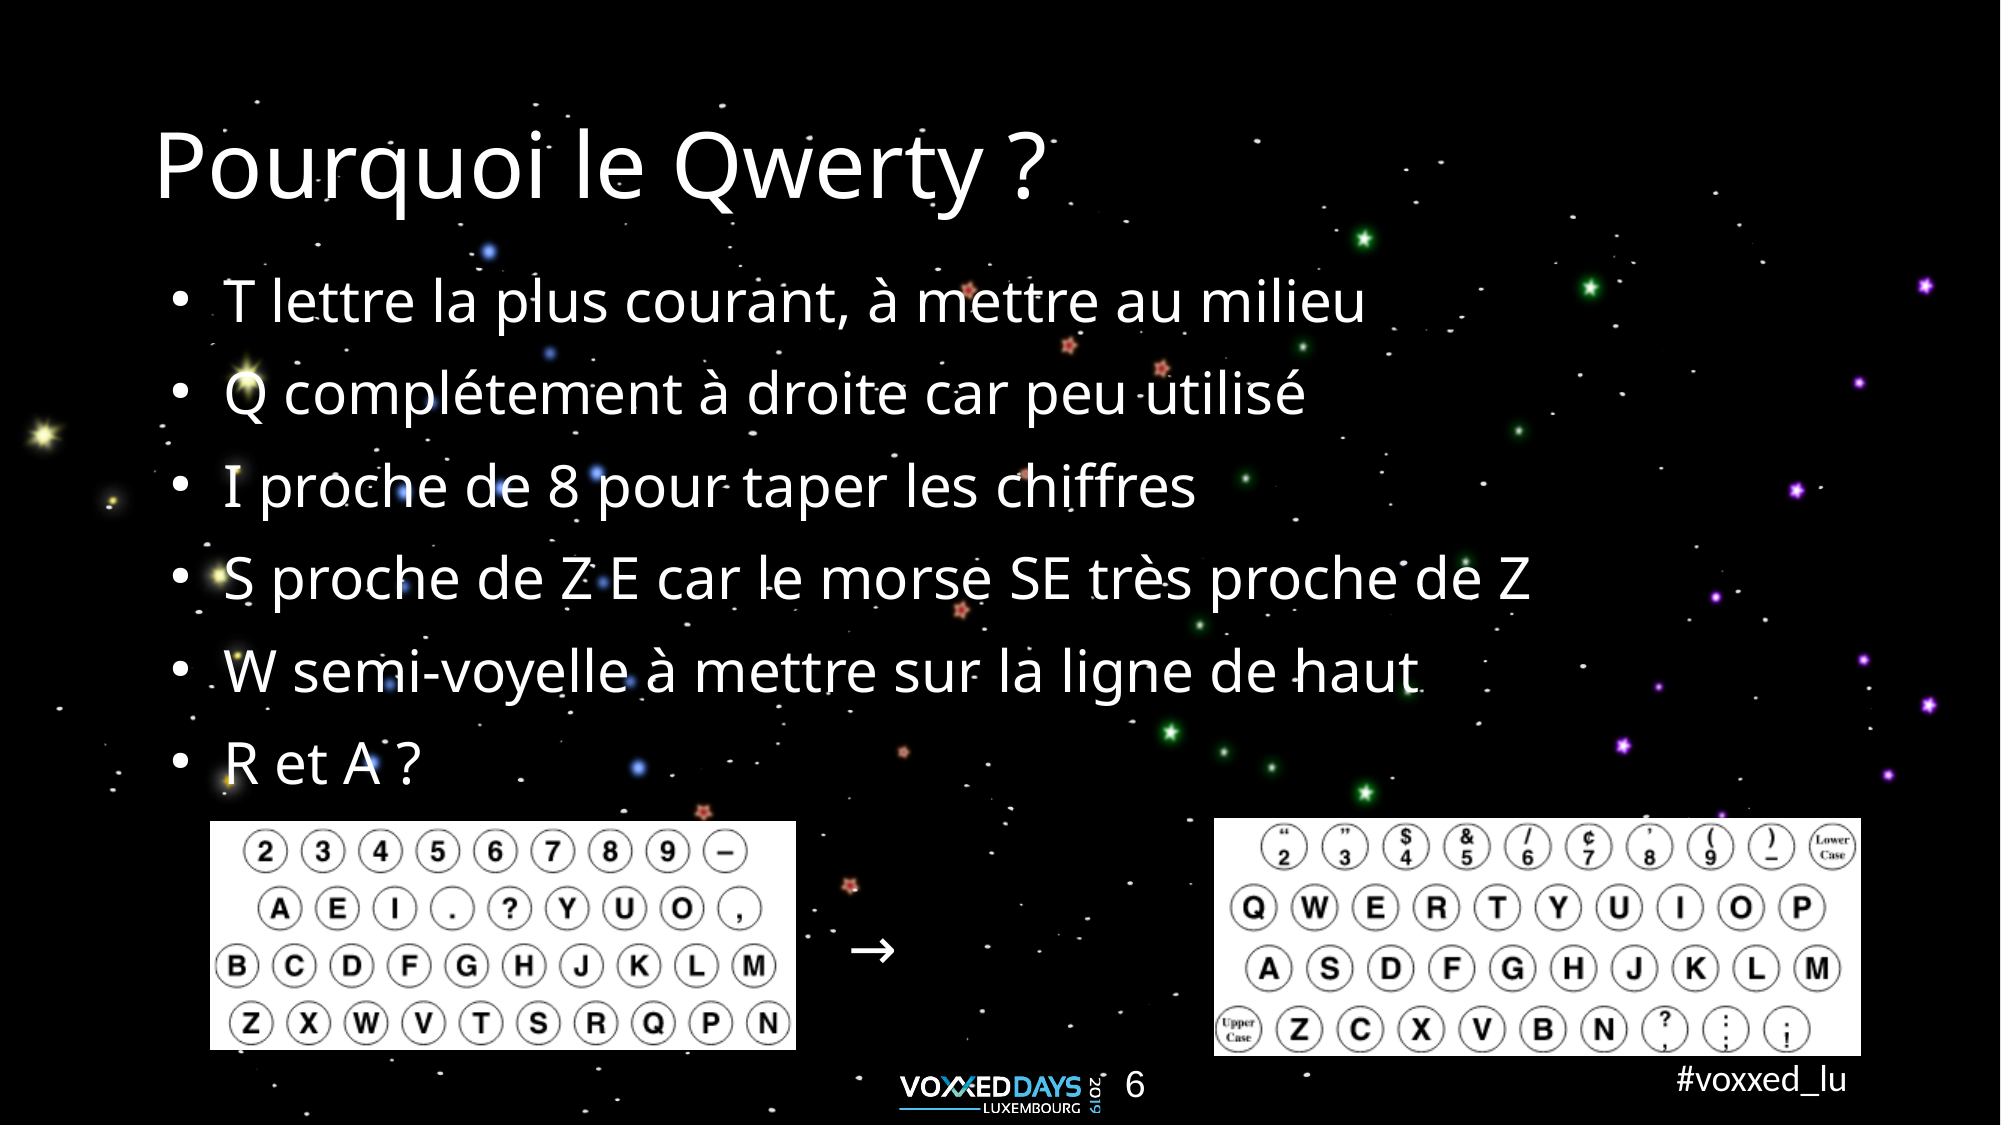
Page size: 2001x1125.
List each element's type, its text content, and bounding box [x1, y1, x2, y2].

text_box <number> [1110, 1055, 1739, 1125]
title Pourquoi le Qwerty ? [137, 59, 1863, 164]
picture [0, 0, 2001, 1125]
list T lettre la plus courant, à mettre au milieu Q complétement à droite car peu utilisé I proche de 8 pour taper les chiffres S proche de Z E car le morse SE très proche de Z W semi-voyelle à mettre sur la ligne de haut R et A ? → [137, 164, 1863, 1014]
